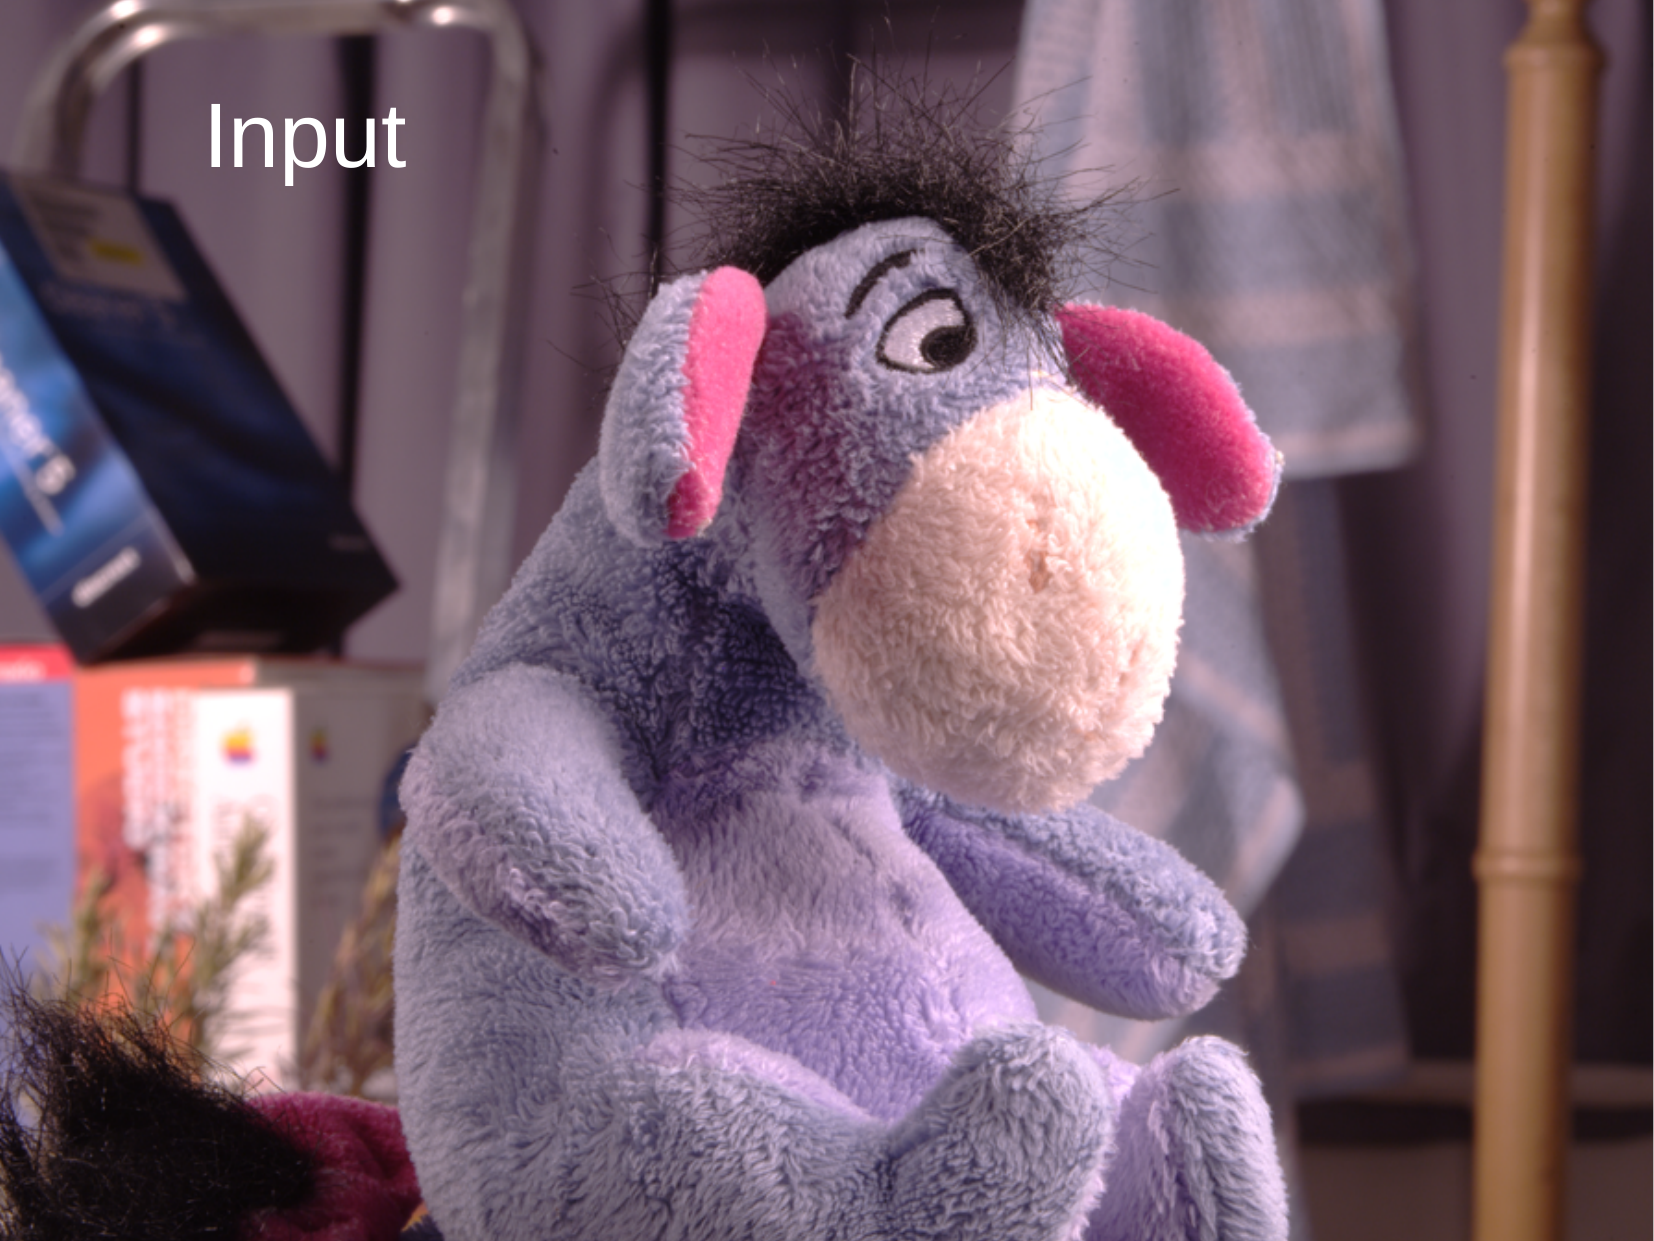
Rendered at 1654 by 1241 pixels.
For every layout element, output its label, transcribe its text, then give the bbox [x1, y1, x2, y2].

picture [0, 0, 1654, 1241]
title Input [0, 47, 1023, 226]
